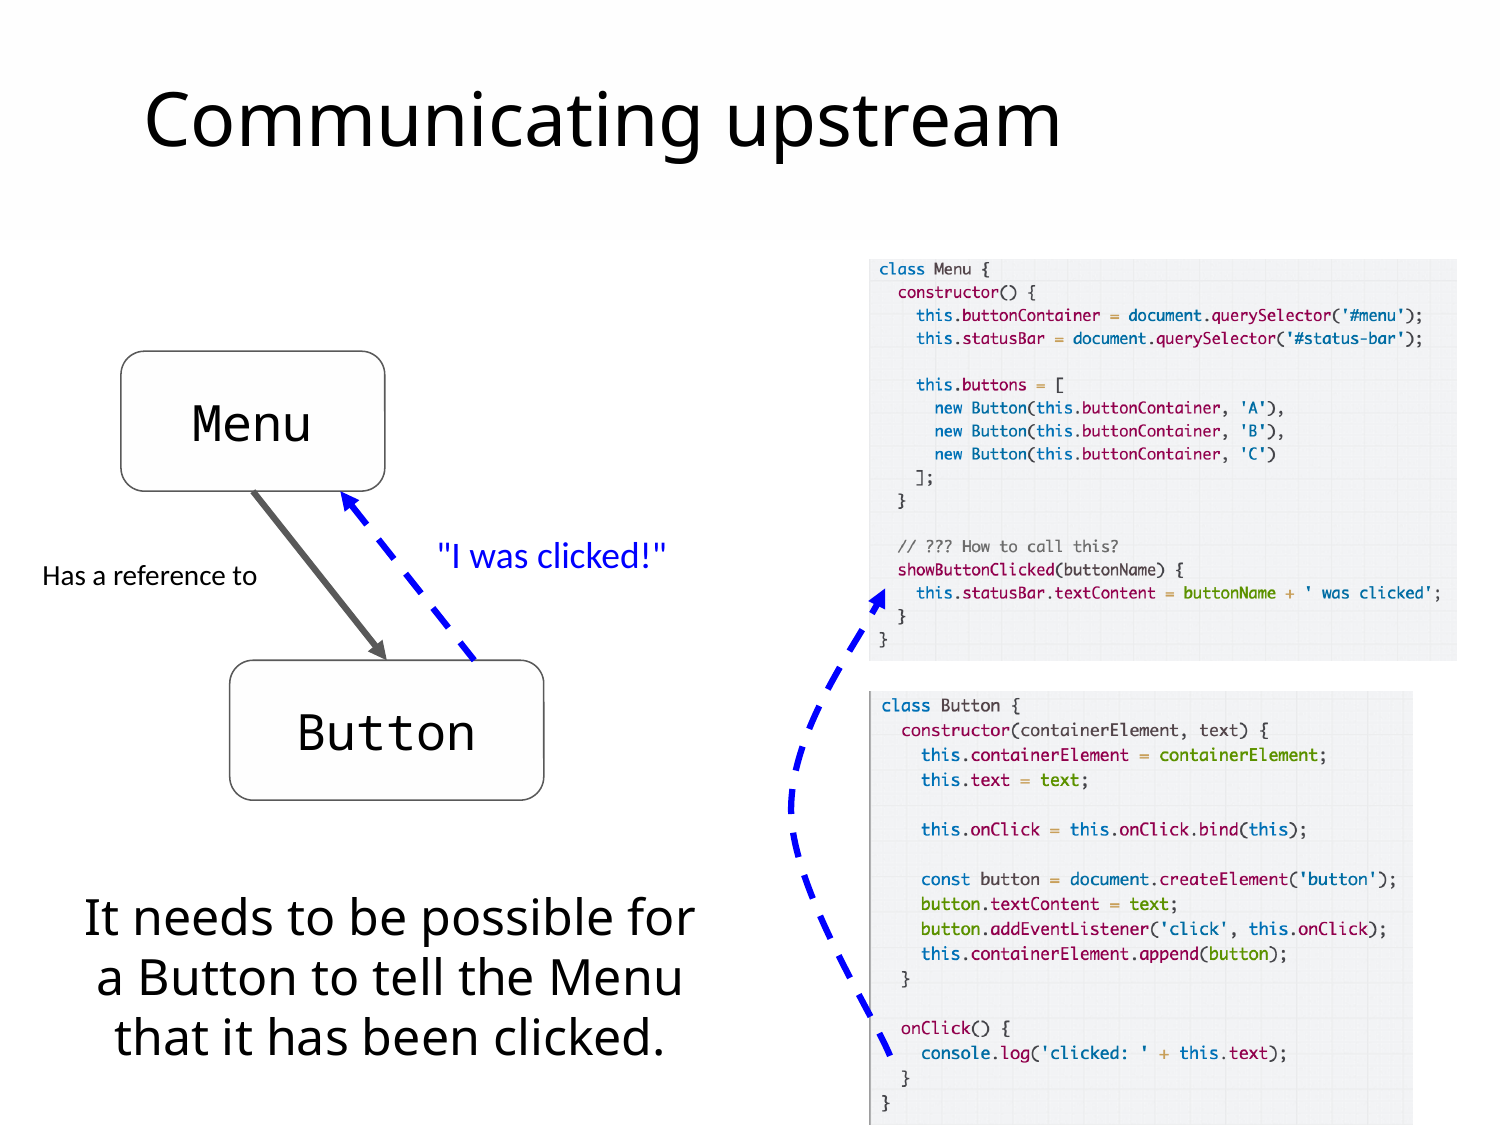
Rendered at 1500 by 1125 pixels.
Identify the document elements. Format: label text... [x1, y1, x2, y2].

text_box It needs to be possible for a Button to tell the Menu that it has been clicked. [60, 870, 721, 1040]
picture [869, 259, 1457, 661]
text_box "I was clicked!" [421, 516, 735, 586]
picture [869, 691, 1413, 1125]
text_box Menu [120, 351, 385, 492]
text_box Button [229, 660, 544, 801]
title Communicating upstream [128, 56, 1372, 183]
text_box Has a reference to [27, 541, 341, 611]
